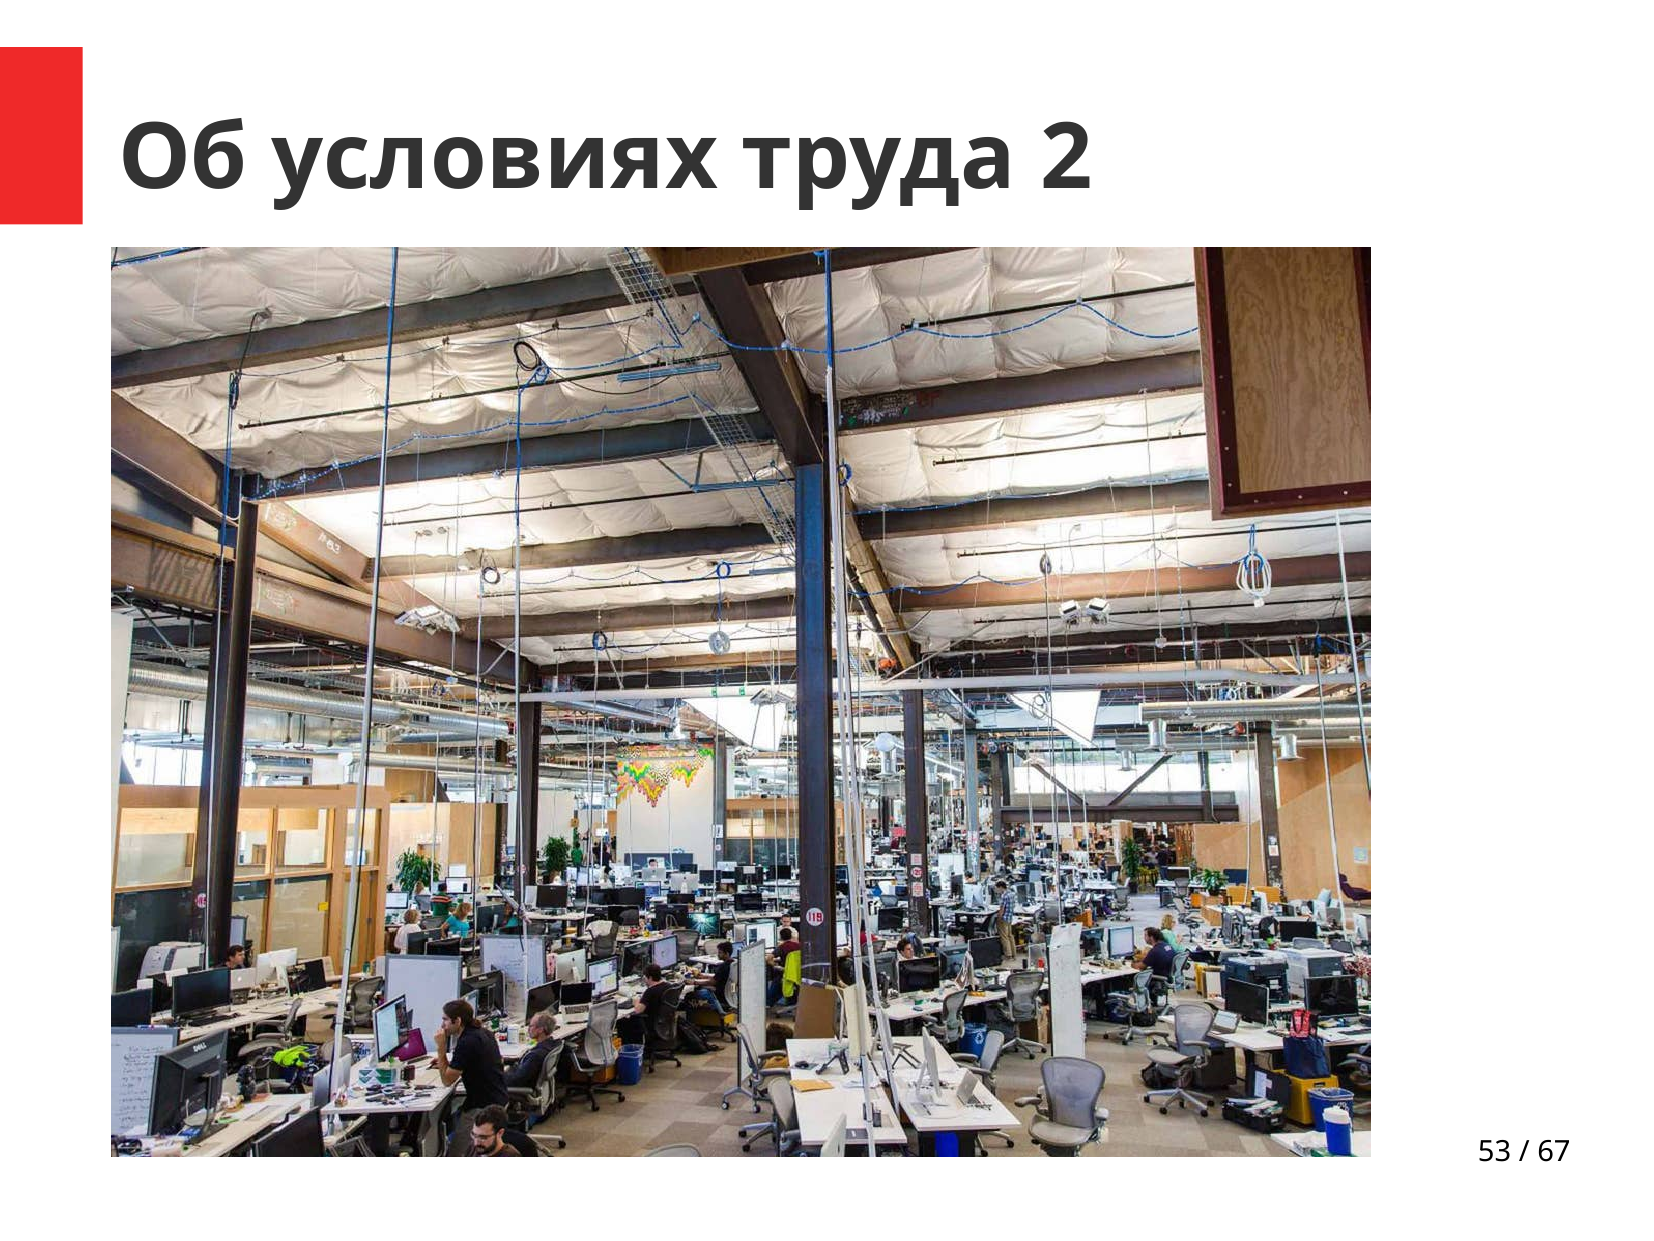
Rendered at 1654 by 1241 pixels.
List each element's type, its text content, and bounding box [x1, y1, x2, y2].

title Об условиях труда 2 [118, 49, 1571, 257]
picture [111, 247, 1371, 1157]
